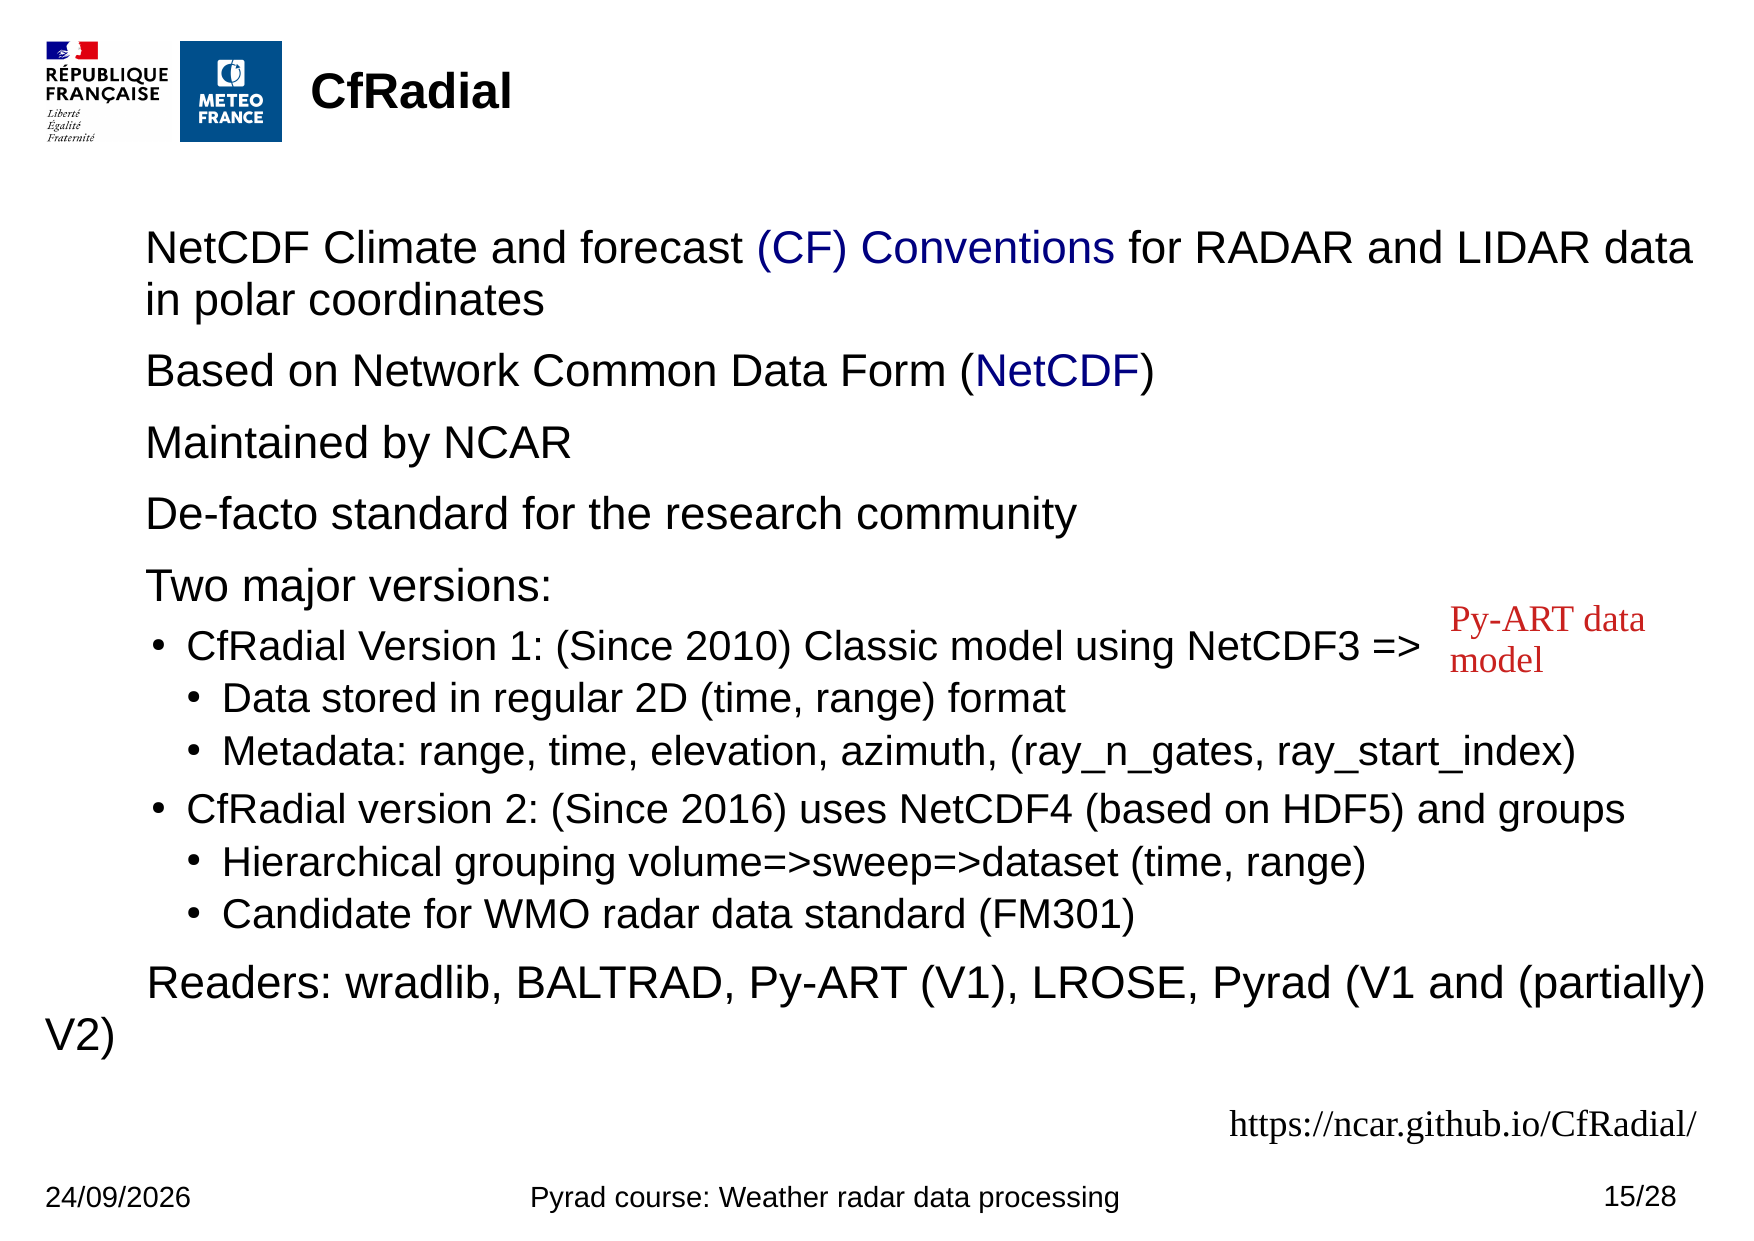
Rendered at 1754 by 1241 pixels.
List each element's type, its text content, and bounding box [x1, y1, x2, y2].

list NetCDF Climate and forecast (CF) Conventions for RADAR and LIDAR data in polar coordinates Based on Network Common Data Form (NetCDF) Maintained by NCAR De-facto standard for the research community Two major versions: CfRadial Version 1: (Since 2010) Classic model using NetCDF3 => Data stored in regular 2D (time, range) format Metadata: range, time, elevation, azimuth, (ray_n_gates, ray_start_index) CfRadial version 2: (Since 2016) uses NetCDF4 (based on HDF5) and groups Hierarchical grouping volume=>sweep=>dataset (time, range) Candidate for WMO radar data standard (FM301) Readers: wradlib, BALTRAD, Py-ART (V1), LROSE, Pyrad (V1 and (partially) V2) [44, 222, 1712, 1118]
title CfRadial [310, 40, 1697, 142]
text_box https://ncar.github.io/CfRadial/ [1214, 1095, 1713, 1152]
picture [180, 41, 282, 142]
text_box Py-ART data model [1435, 590, 1754, 689]
picture [46, 41, 172, 142]
